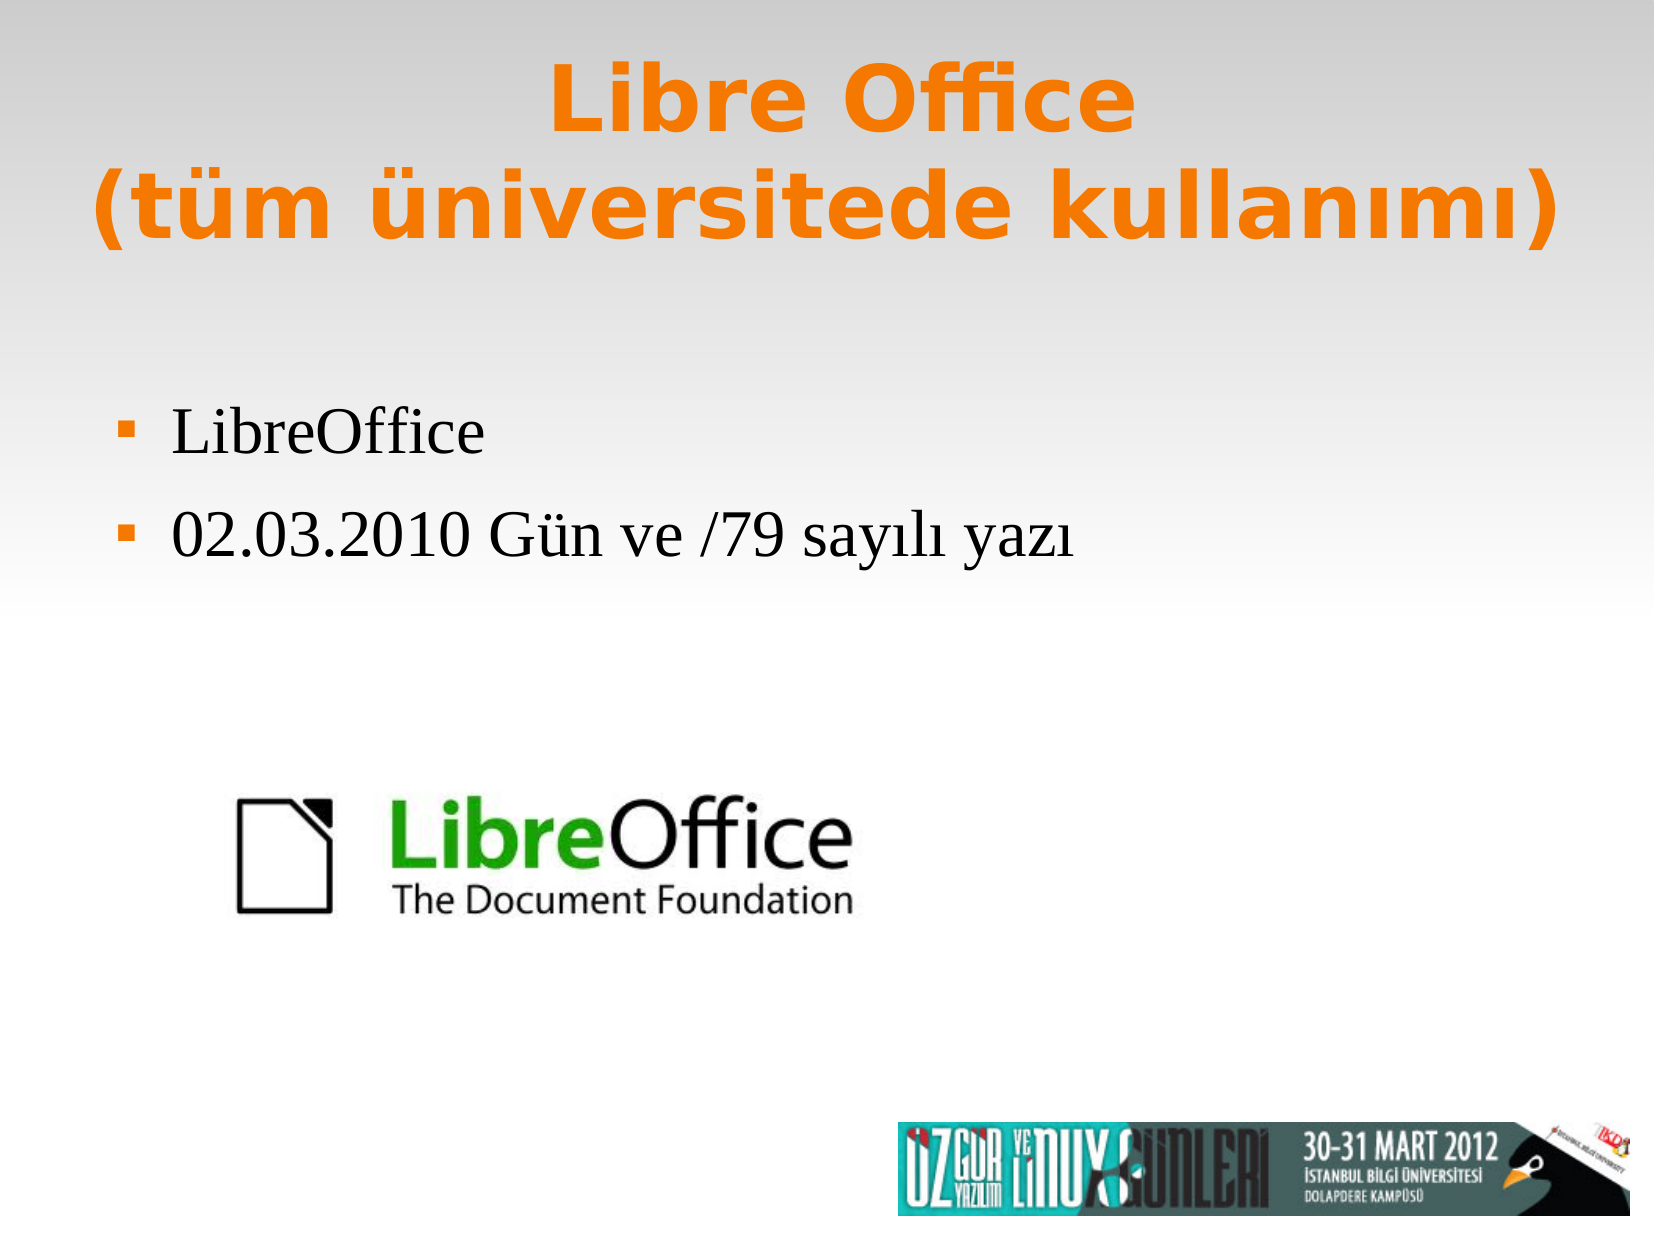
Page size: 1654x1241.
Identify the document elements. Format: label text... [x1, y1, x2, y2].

list LibreOffice 02.03.2010 Gün ve /79 sayılı yazı [82, 290, 1571, 1109]
picture [898, 1122, 1630, 1216]
picture [200, 768, 898, 945]
title Libre Office (tüm üniversitede kullanımı) [82, 45, 1571, 261]
